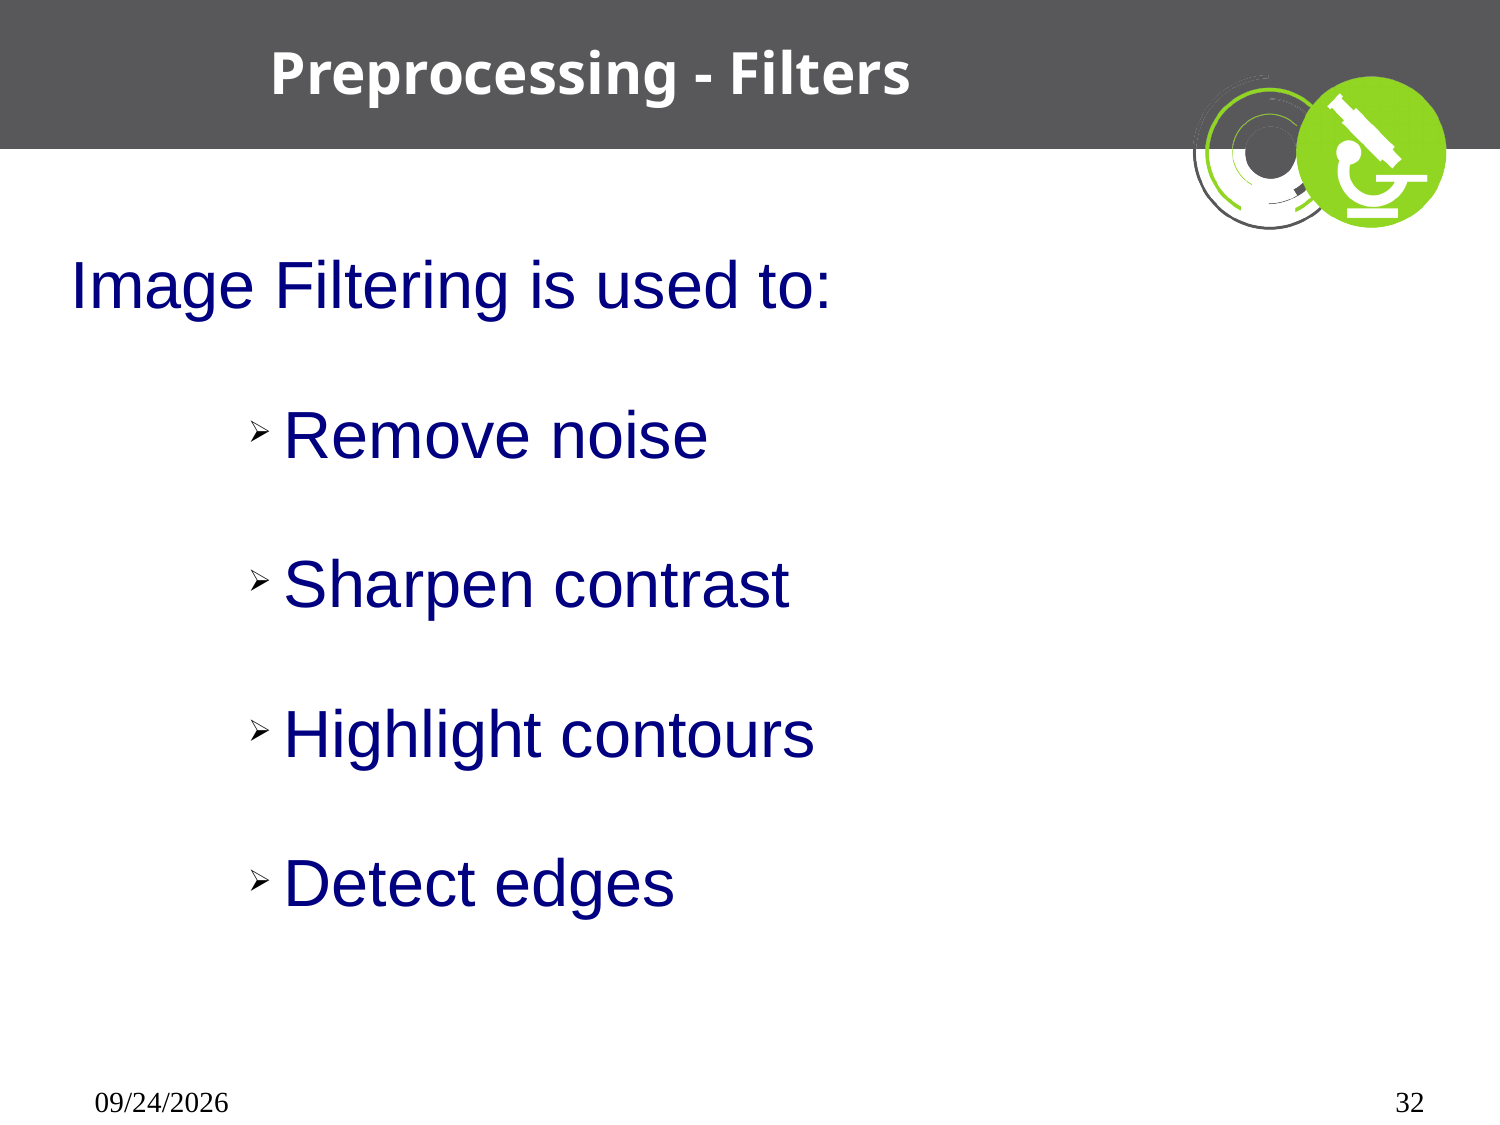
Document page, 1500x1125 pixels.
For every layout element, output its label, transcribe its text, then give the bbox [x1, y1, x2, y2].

title Preprocessing - Filters [0, 1, 1182, 142]
subtitle Image Filtering is used to: Remove noise Sharpen contrast Highlight contours Detect edges [70, 248, 1421, 922]
picture [1188, 69, 1453, 236]
